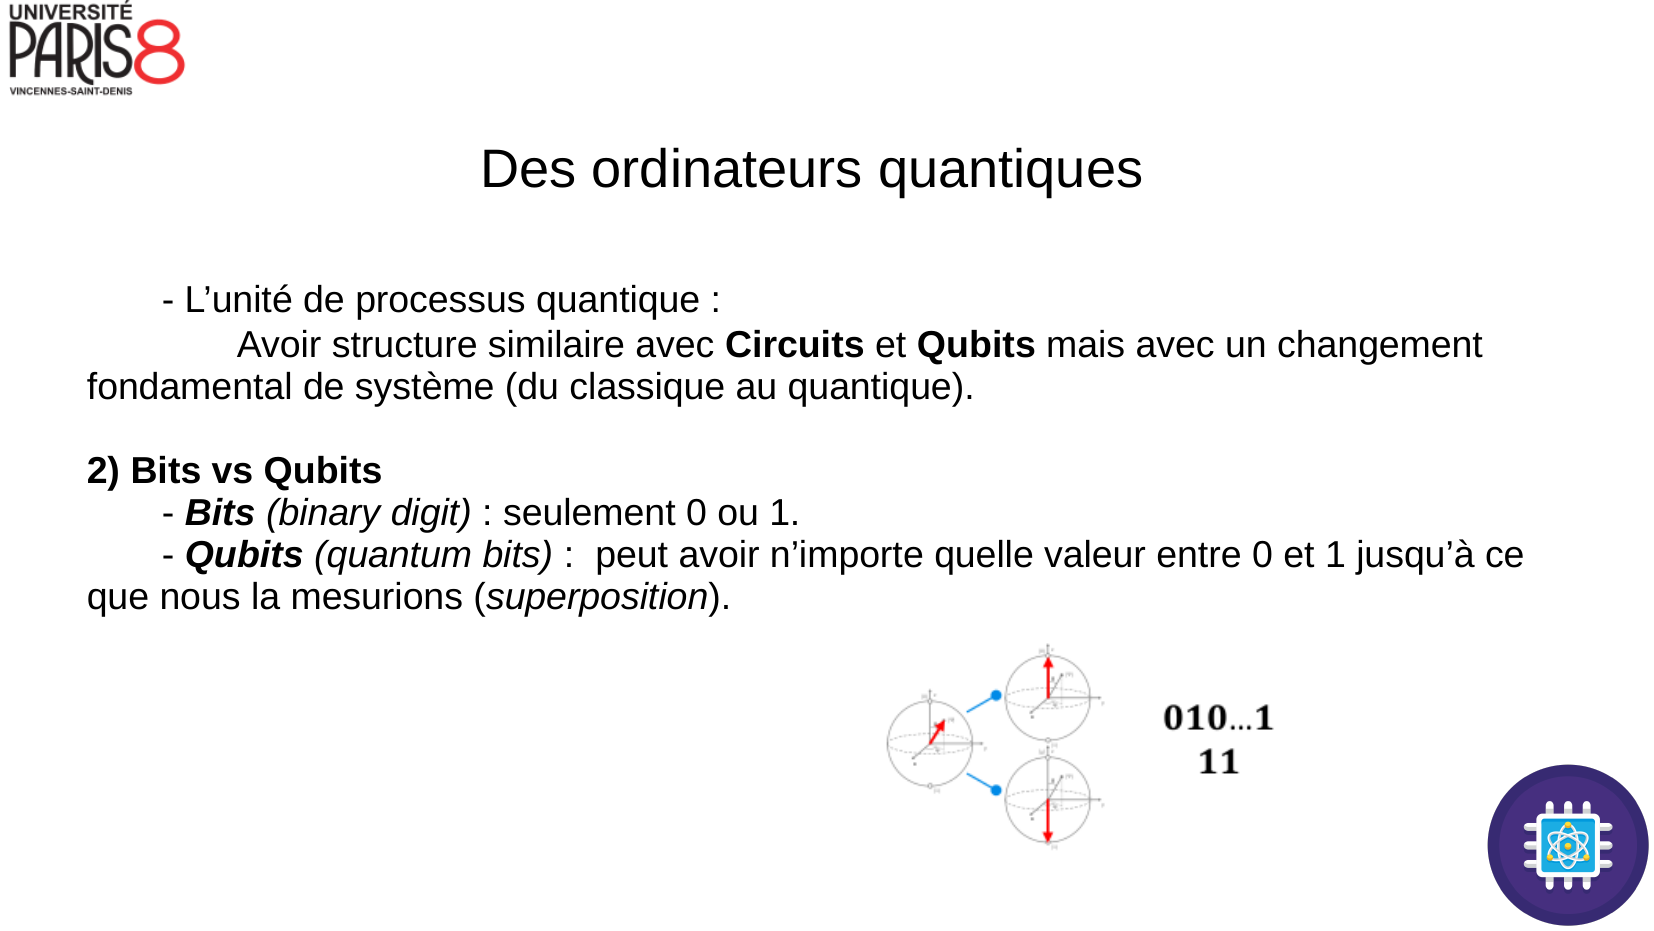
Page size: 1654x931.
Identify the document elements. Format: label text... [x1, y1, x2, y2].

picture [1482, 759, 1654, 931]
title Des ordinateurs quantiques [86, 112, 1538, 226]
picture [0, 0, 192, 100]
subtitle - L’unité de processus quantique : Avoir structure similaire avec Circuits et Qubits mais avec un changement fondamental de système (du classique au quantique). 2) Bits vs Qubits - Bits (binary digit) : seulement 0 ou 1. - Qubits (quantum bits) : peut avoir n’importe quelle valeur entre 0 et 1 jusqu’à ce que nous la mesurions (superposition). [86, 267, 1576, 808]
picture [862, 617, 1285, 863]
